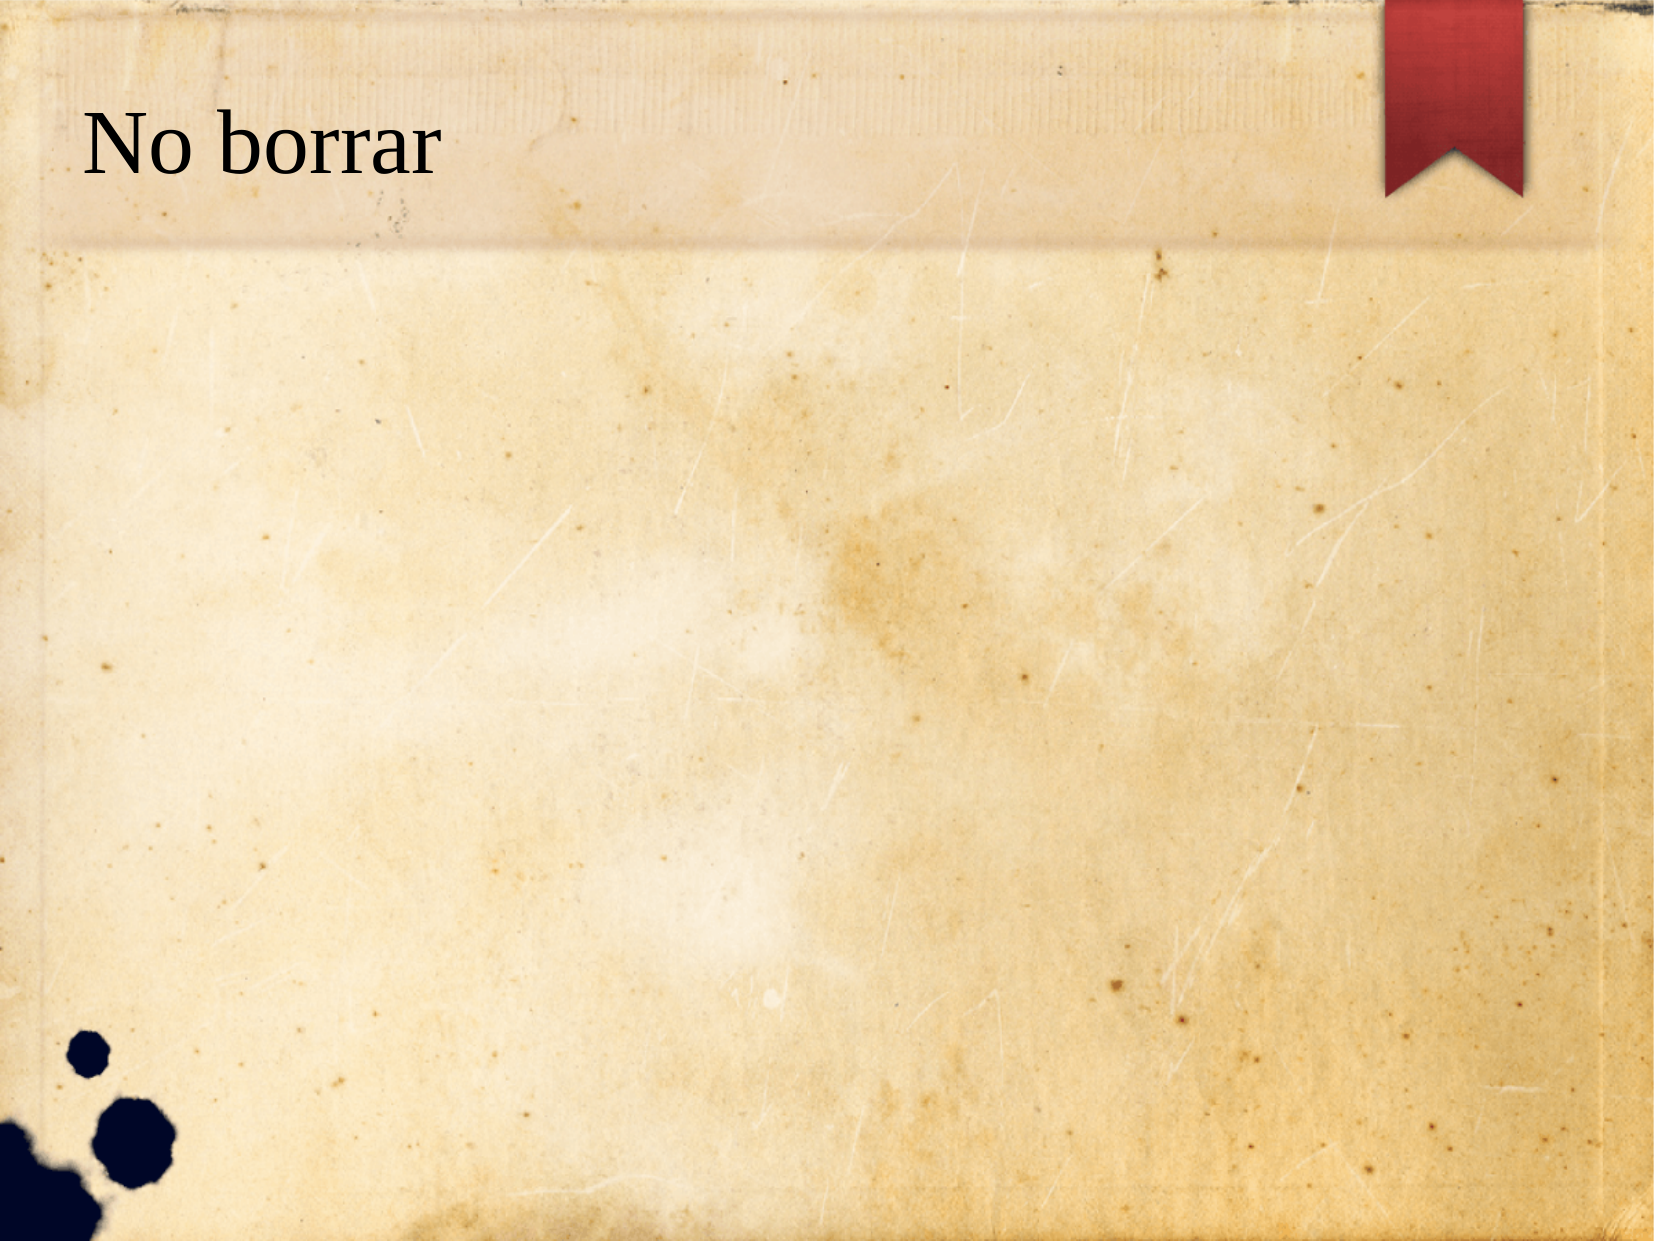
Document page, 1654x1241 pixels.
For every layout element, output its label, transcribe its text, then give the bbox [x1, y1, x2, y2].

title No borrar [82, 49, 1347, 237]
picture [0, 0, 1654, 1241]
